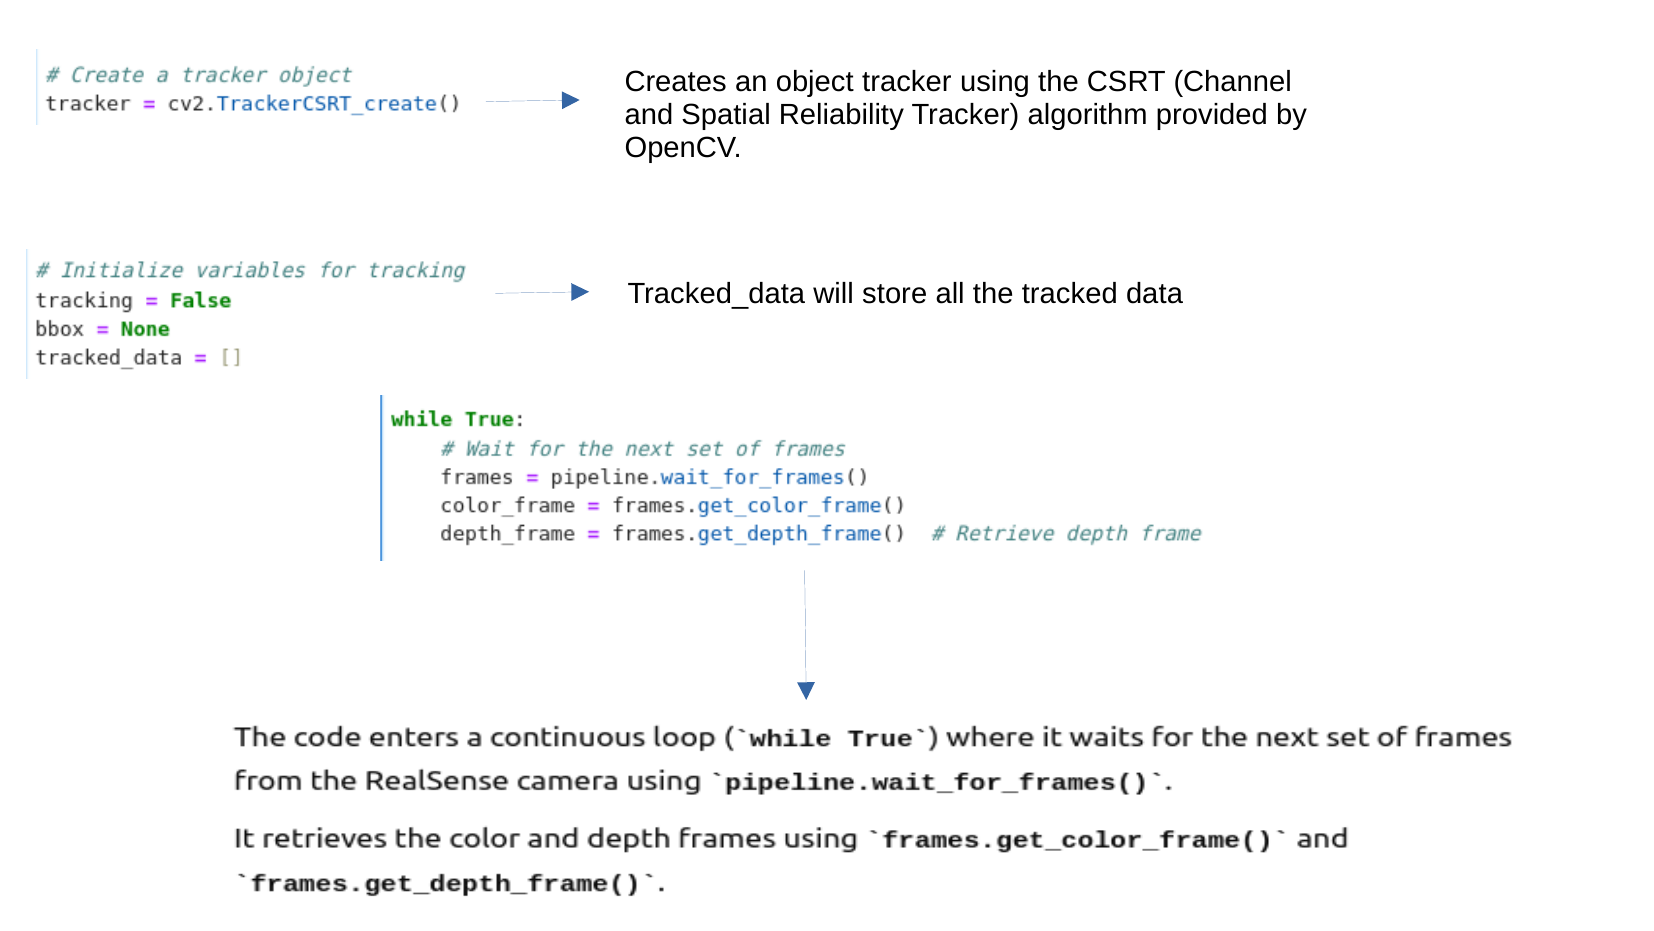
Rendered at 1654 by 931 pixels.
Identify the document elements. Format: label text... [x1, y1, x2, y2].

picture [212, 720, 1525, 907]
picture [26, 249, 477, 379]
text_box Creates an object tracker using the CSRT (Channel and Spatial Reliability Tracker) algorithm provided by OpenCV. [609, 57, 1361, 220]
text_box Tracked_data will store all the tracked data [612, 269, 1279, 317]
picture [36, 49, 477, 125]
picture [379, 395, 1218, 561]
